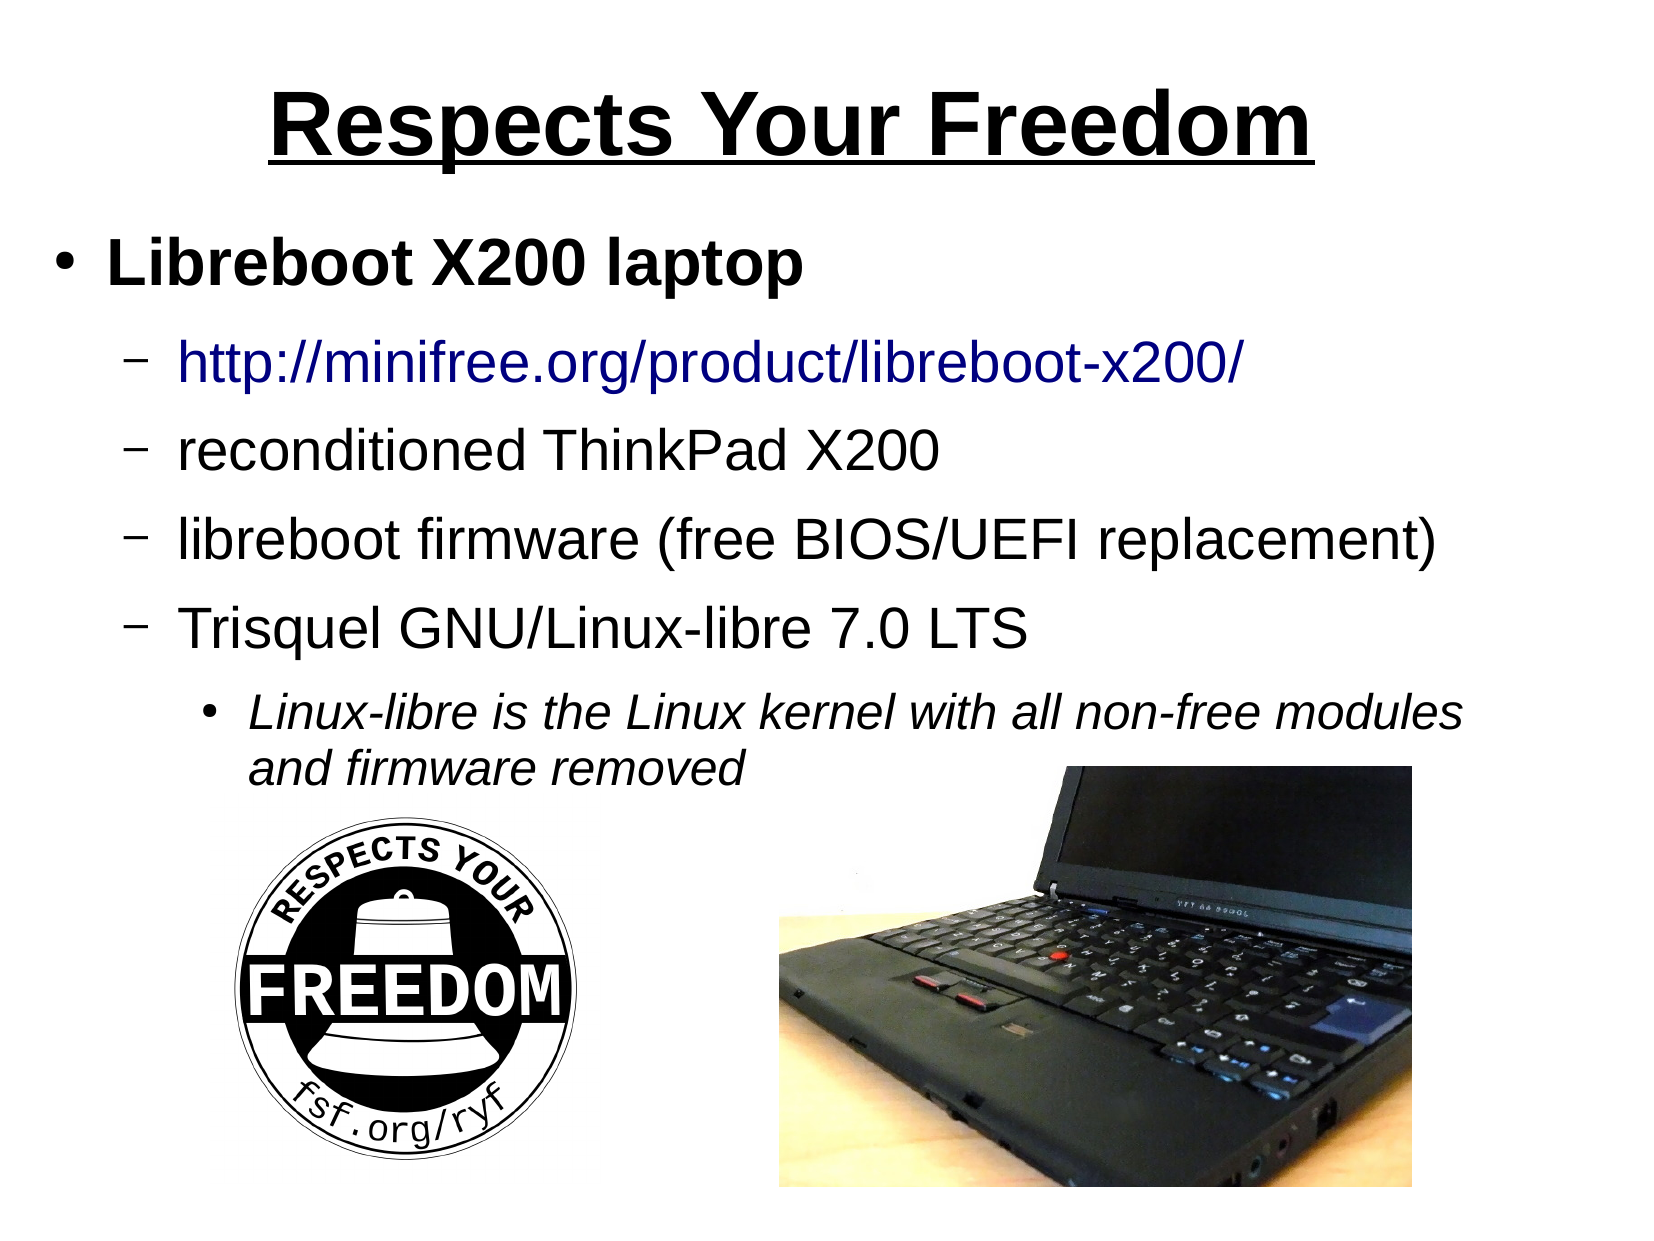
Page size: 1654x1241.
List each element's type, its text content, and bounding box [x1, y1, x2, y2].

list Libreboot X200 laptop http://minifree.org/product/libreboot-x200/ reconditioned ThinkPad X200 libreboot firmware (free BIOS/UEFI replacement) Trisquel GNU/Linux-libre 7.0 LTS Linux-libre is the Linux kernel with all non-free modules and firmware removed [35, 225, 1524, 945]
title Respects Your Freedom [47, 19, 1536, 227]
picture [779, 766, 1412, 1187]
picture [210, 793, 601, 1184]
